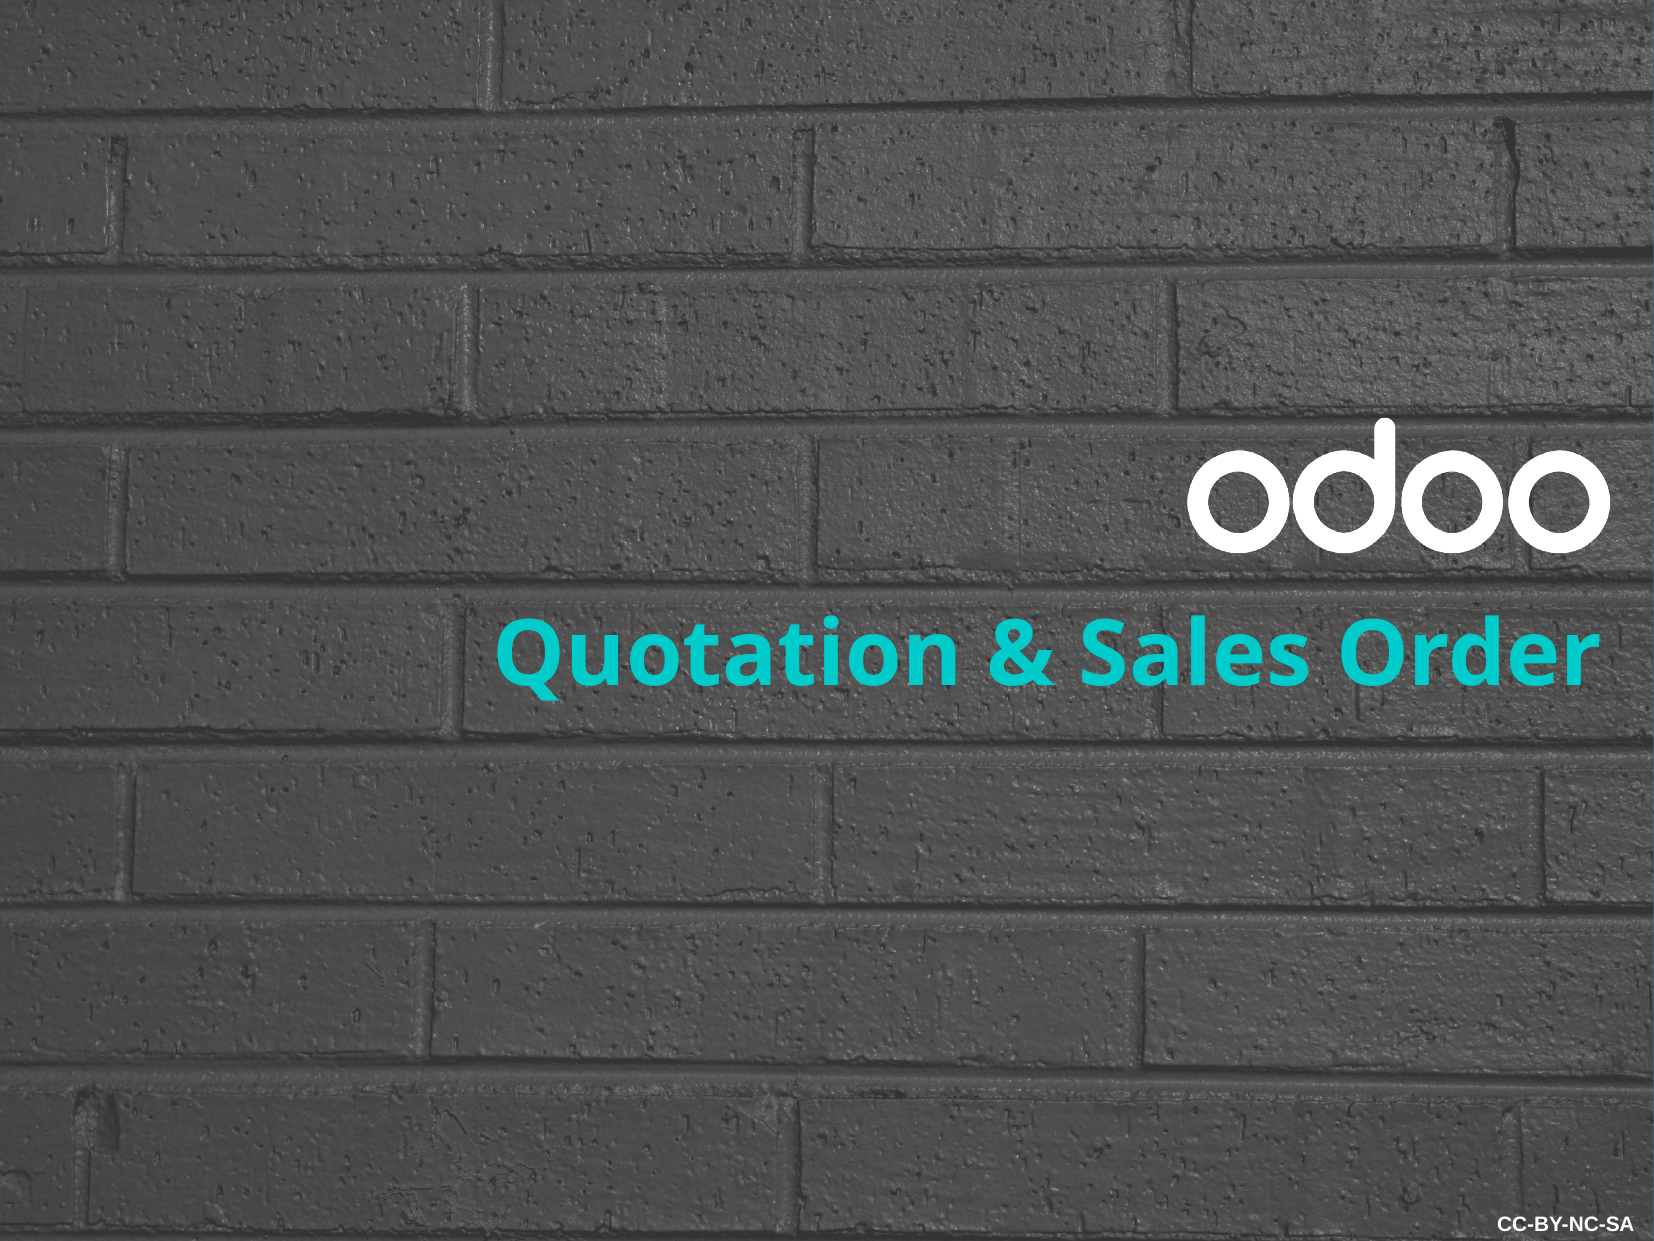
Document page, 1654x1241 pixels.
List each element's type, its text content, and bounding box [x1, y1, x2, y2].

text_box Quotation & Sales Order [0, 580, 1619, 892]
picture [0, 0, 1654, 1241]
text_box CC-BY-NC-SA [1482, 1204, 1654, 1241]
